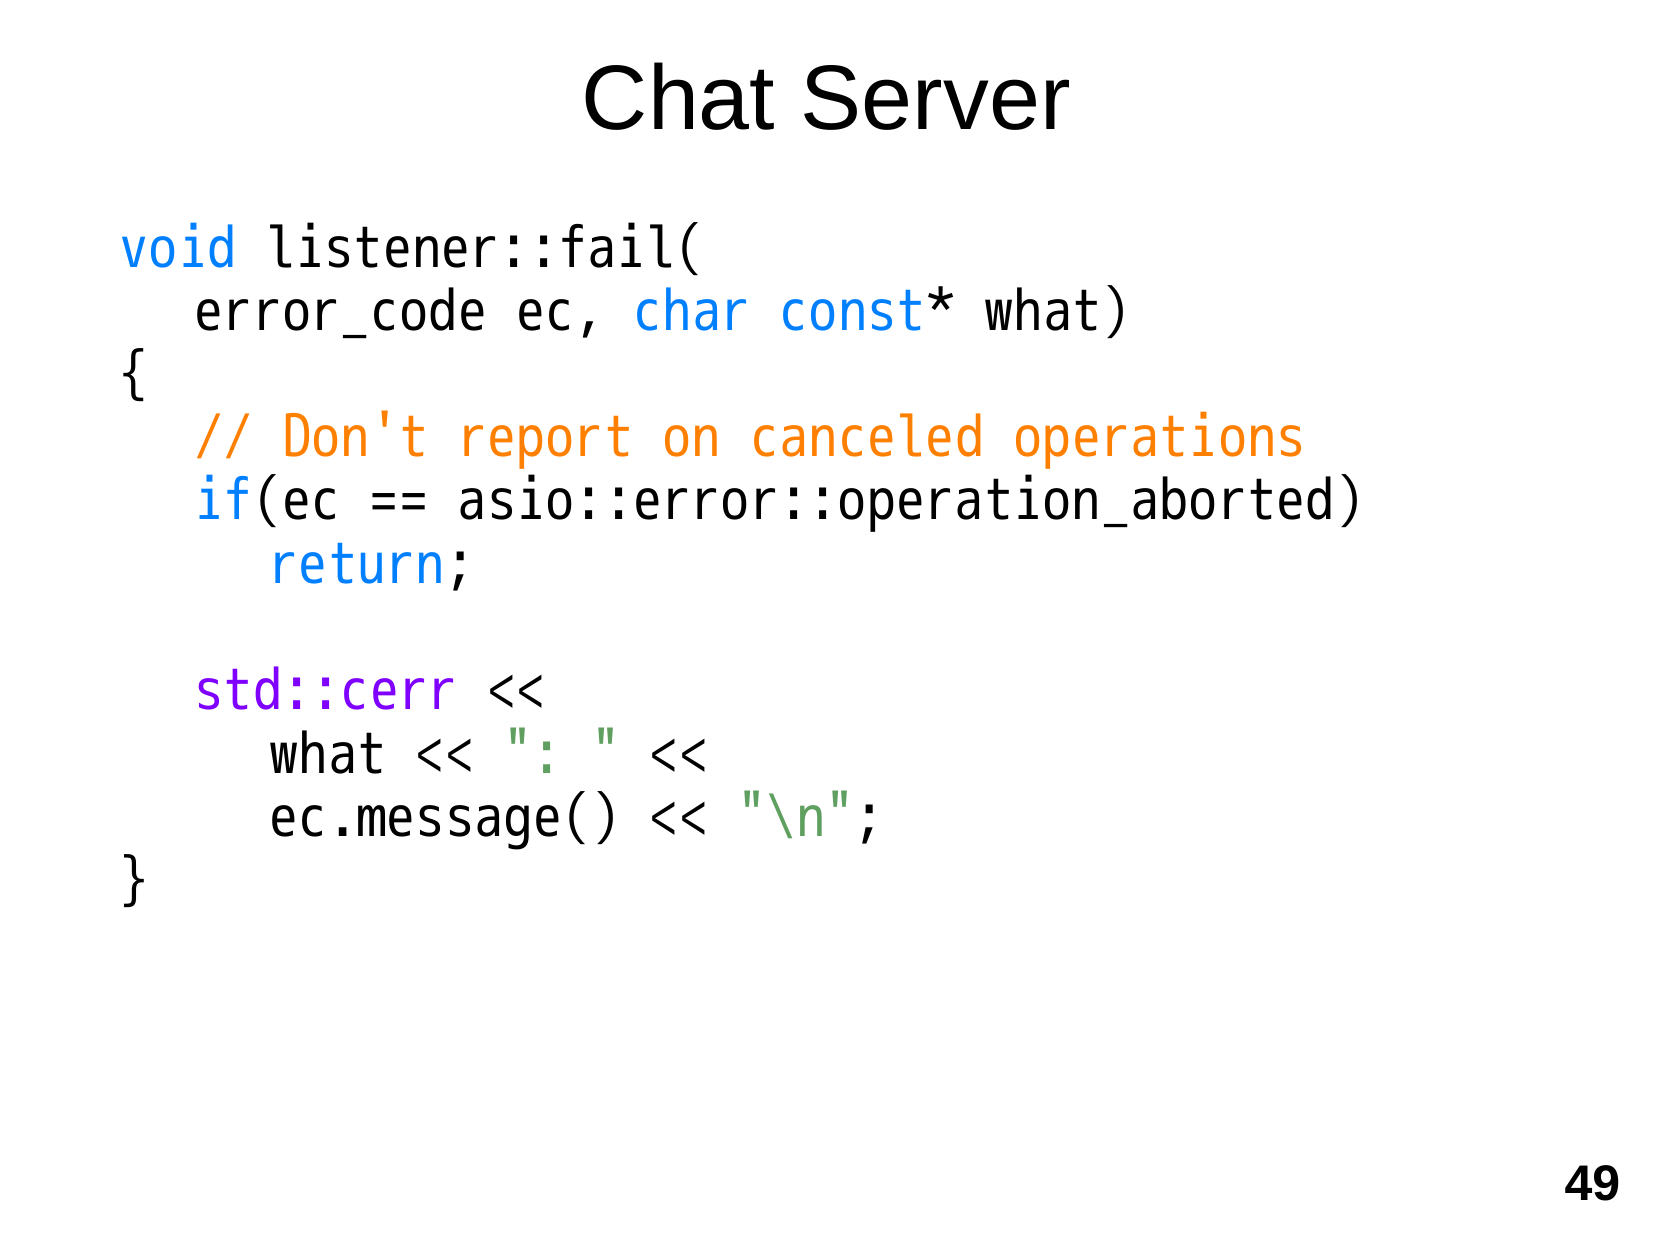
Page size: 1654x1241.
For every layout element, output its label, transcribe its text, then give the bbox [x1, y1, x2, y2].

text_box void listener::fail( error_code ec, char const* what) { // Don't report on canceled operations if(ec == asio::error::operation_aborted) return; std::cerr << what << ": " << ec.message() << "\n"; } [104, 210, 1575, 918]
title Chat Server [82, 15, 1571, 181]
